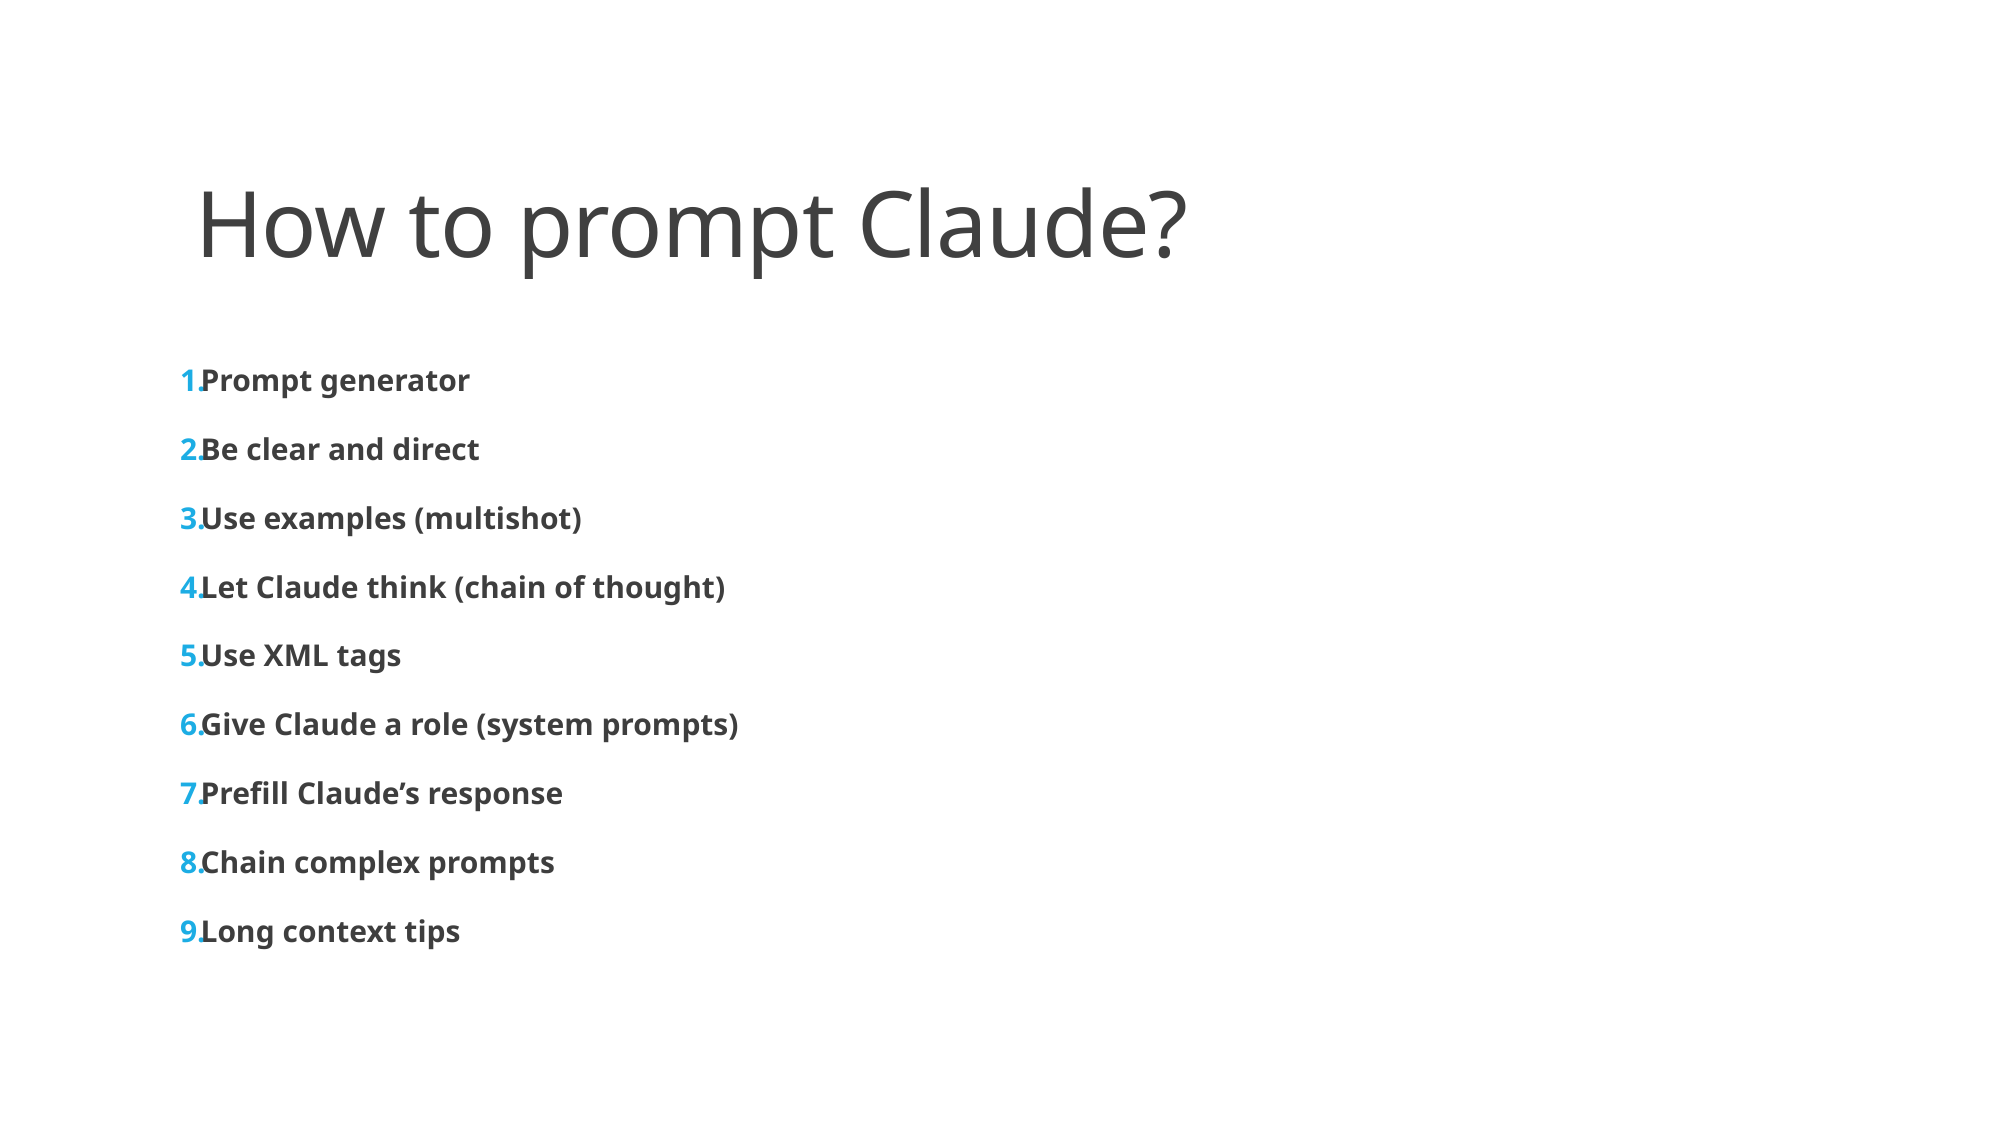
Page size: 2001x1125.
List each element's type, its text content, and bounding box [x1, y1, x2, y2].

list Prompt generator Be clear and direct Use examples (multishot) Let Claude think (chain of thought) Use XML tags Give Claude a role (system prompts) Prefill Claude’s response Chain complex prompts Long context tips [180, 345, 1831, 963]
title How to prompt Claude? [180, 47, 1831, 286]
